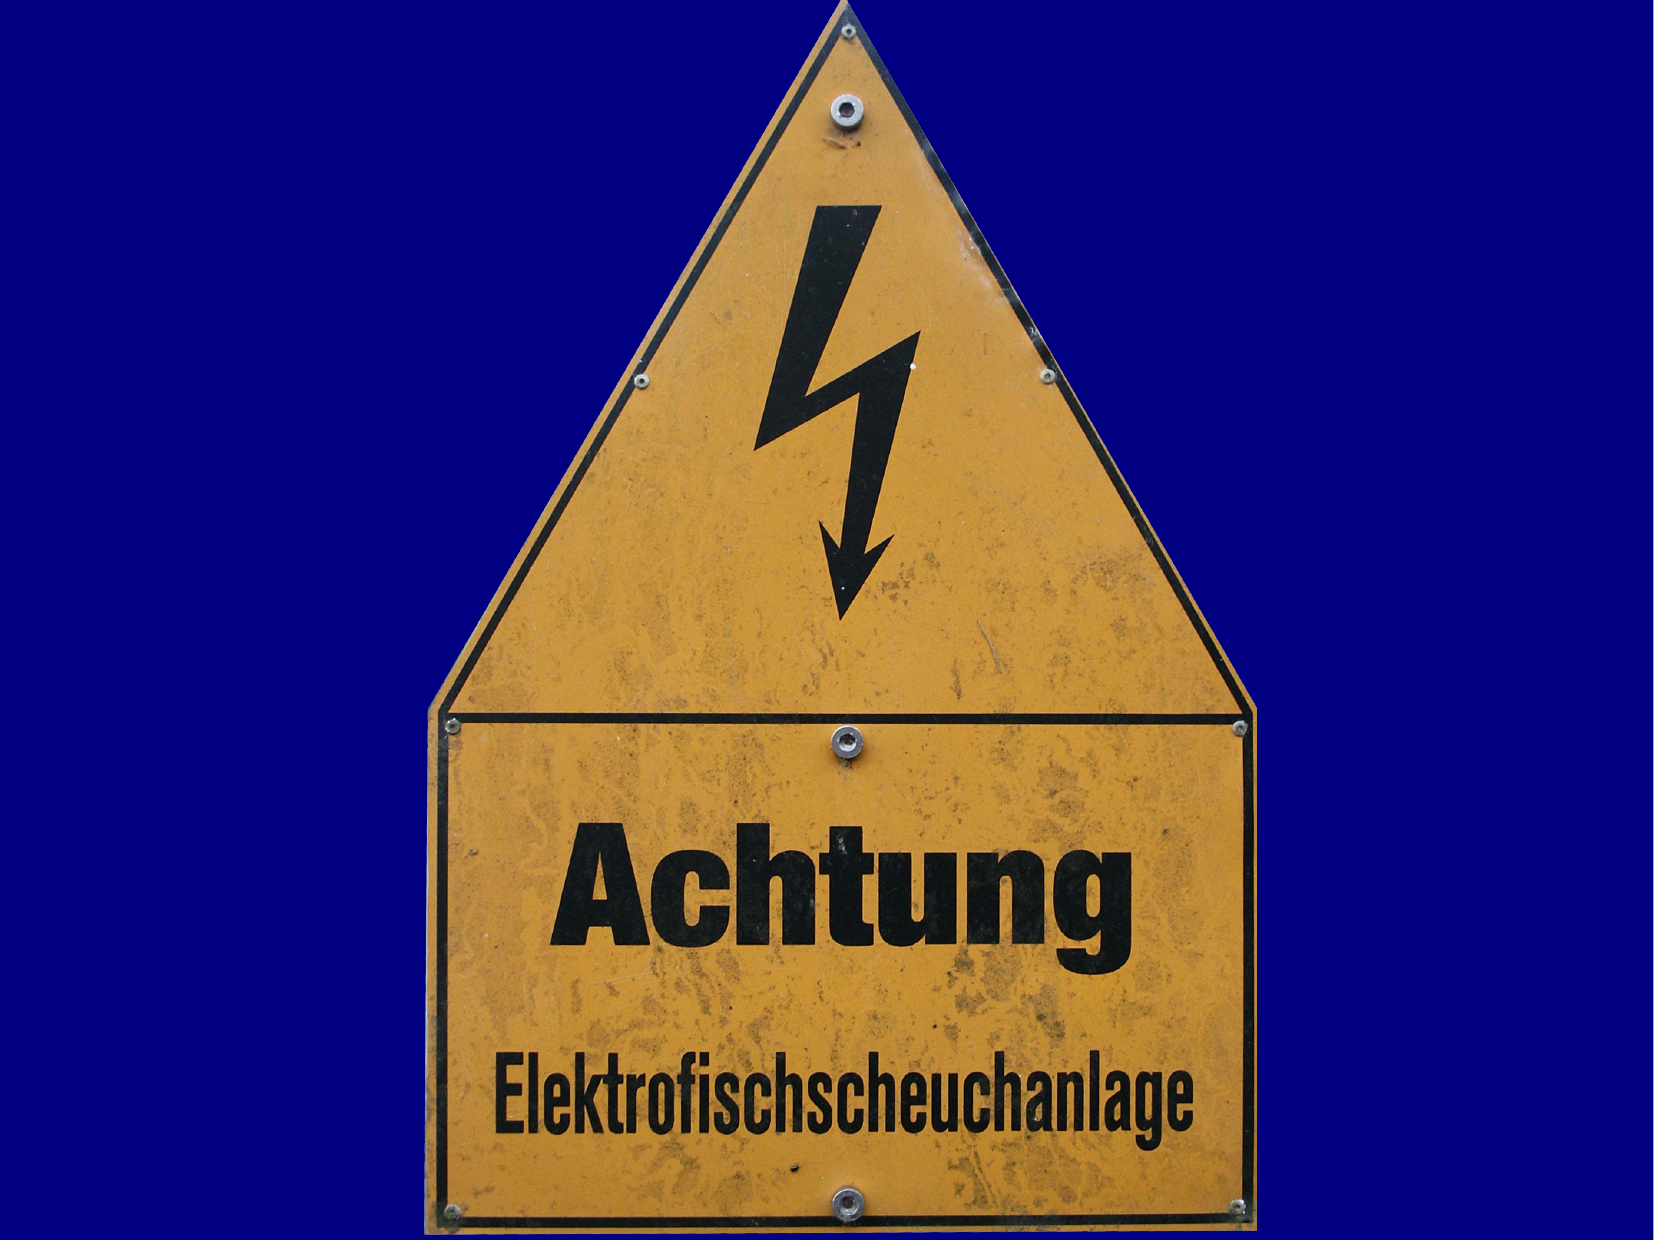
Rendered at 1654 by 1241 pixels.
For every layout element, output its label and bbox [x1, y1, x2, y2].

picture [423, 0, 1257, 1236]
